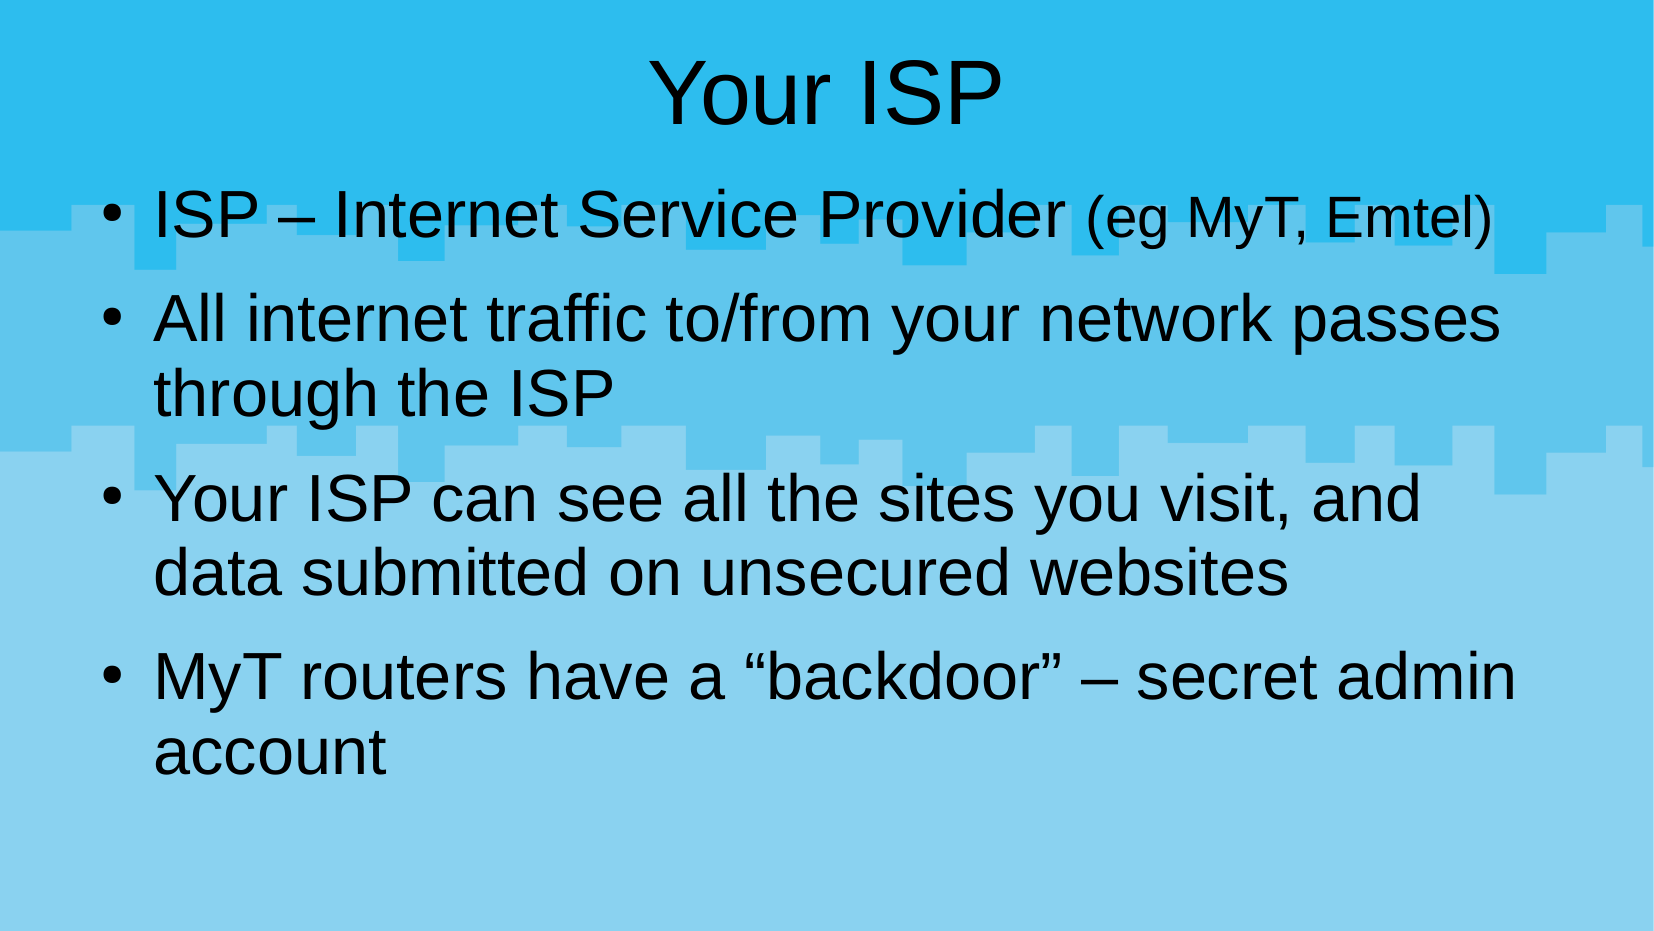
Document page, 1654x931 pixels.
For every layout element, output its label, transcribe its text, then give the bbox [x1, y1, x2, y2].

list ISP – Internet Service Provider (eg MyT, Emtel) All internet traffic to/from your network passes through the ISP Your ISP can see all the sites you visit, and data submitted on unsecured websites MyT routers have a “backdoor” – secret admin account [82, 177, 1571, 827]
title Your ISP [82, 37, 1571, 148]
picture [0, 0, 1654, 931]
